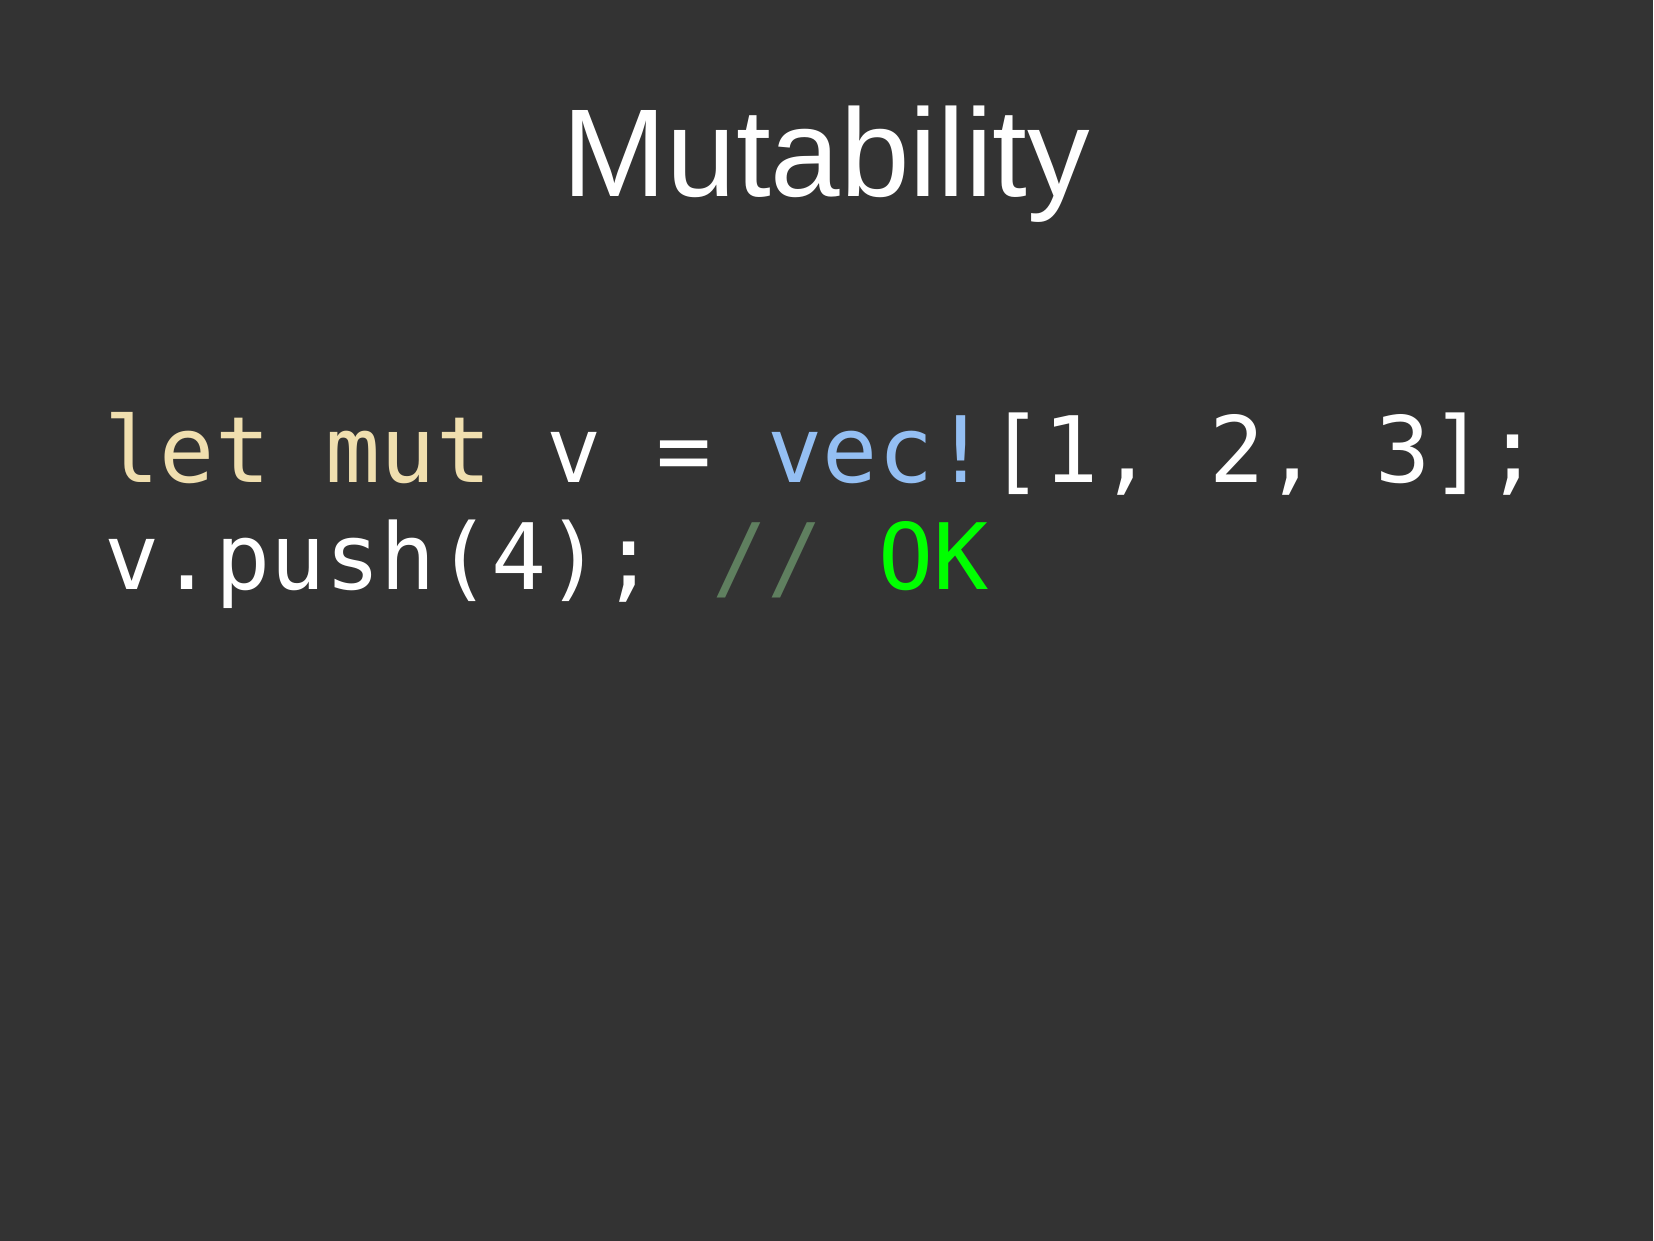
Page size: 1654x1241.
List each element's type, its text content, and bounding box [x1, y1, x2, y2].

title Mutability [82, 49, 1571, 257]
text_box let mut v = vec![1, 2, 3]; v.push(4); // OK [90, 390, 1561, 700]
